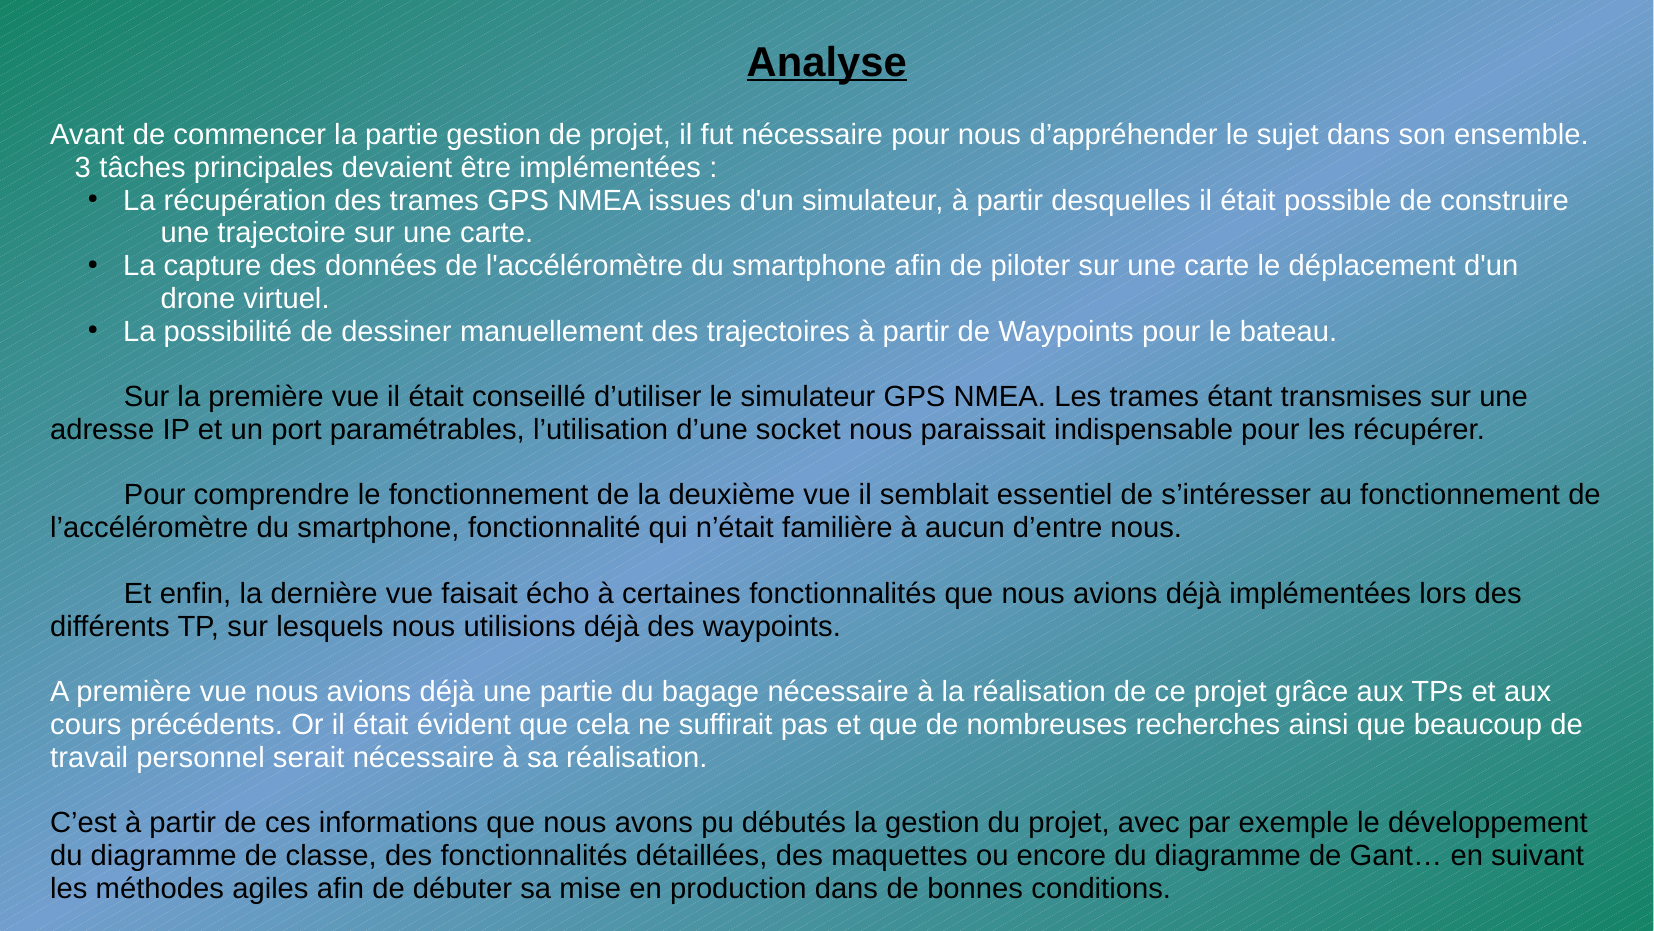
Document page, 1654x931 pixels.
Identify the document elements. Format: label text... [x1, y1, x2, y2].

text_box Analyse Avant de commencer la partie gestion de projet, il fut nécessaire pour nous d’appréhender le sujet dans son ensemble. 3 tâches principales devaient être implémentées : La récupération des trames GPS NMEA issues d'un simulateur, à partir desquelles il était possible de construire une trajectoire sur une carte. La capture des données de l'accéléromètre du smartphone afin de piloter sur une carte le déplacement d'un drone virtuel. La possibilité de dessiner manuellement des trajectoires à partir de Waypoints pour le bateau. Sur la première vue il était conseillé d’utiliser le simulateur GPS NMEA. Les trames étant transmises sur une adresse IP et un port paramétrables, l’utilisation d’une socket nous paraissait indispensable pour les récupérer. Pour comprendre le fonctionnement de la deuxième vue il semblait essentiel de s’intéresser au fonctionnement de l’accéléromètre du smartphone, fonctionnalité qui n’était familière à aucun d’entre nous. Et enfin, la dernière vue faisait écho à certaines fonctionnalités que nous avions déjà implémentées lors des différents TP, sur lesquels nous utilisions déjà des waypoints. A première vue nous avions déjà une partie du bagage nécessaire à la réalisation de ce projet grâce aux TPs et aux cours précédents. Or il était évident que cela ne suffirait pas et que de nombreuses recherches ainsi que beaucoup de travail personnel serait nécessaire à sa réalisation. C’est à partir de ces informations que nous avons pu débutés la gestion du projet, avec par exemple le développement du diagramme de classe, des fonctionnalités détaillées, des maquettes ou encore du diagramme de Gant… en suivant les méthodes agiles afin de débuter sa mise en production dans de bonnes conditions. [35, 31, 1619, 910]
